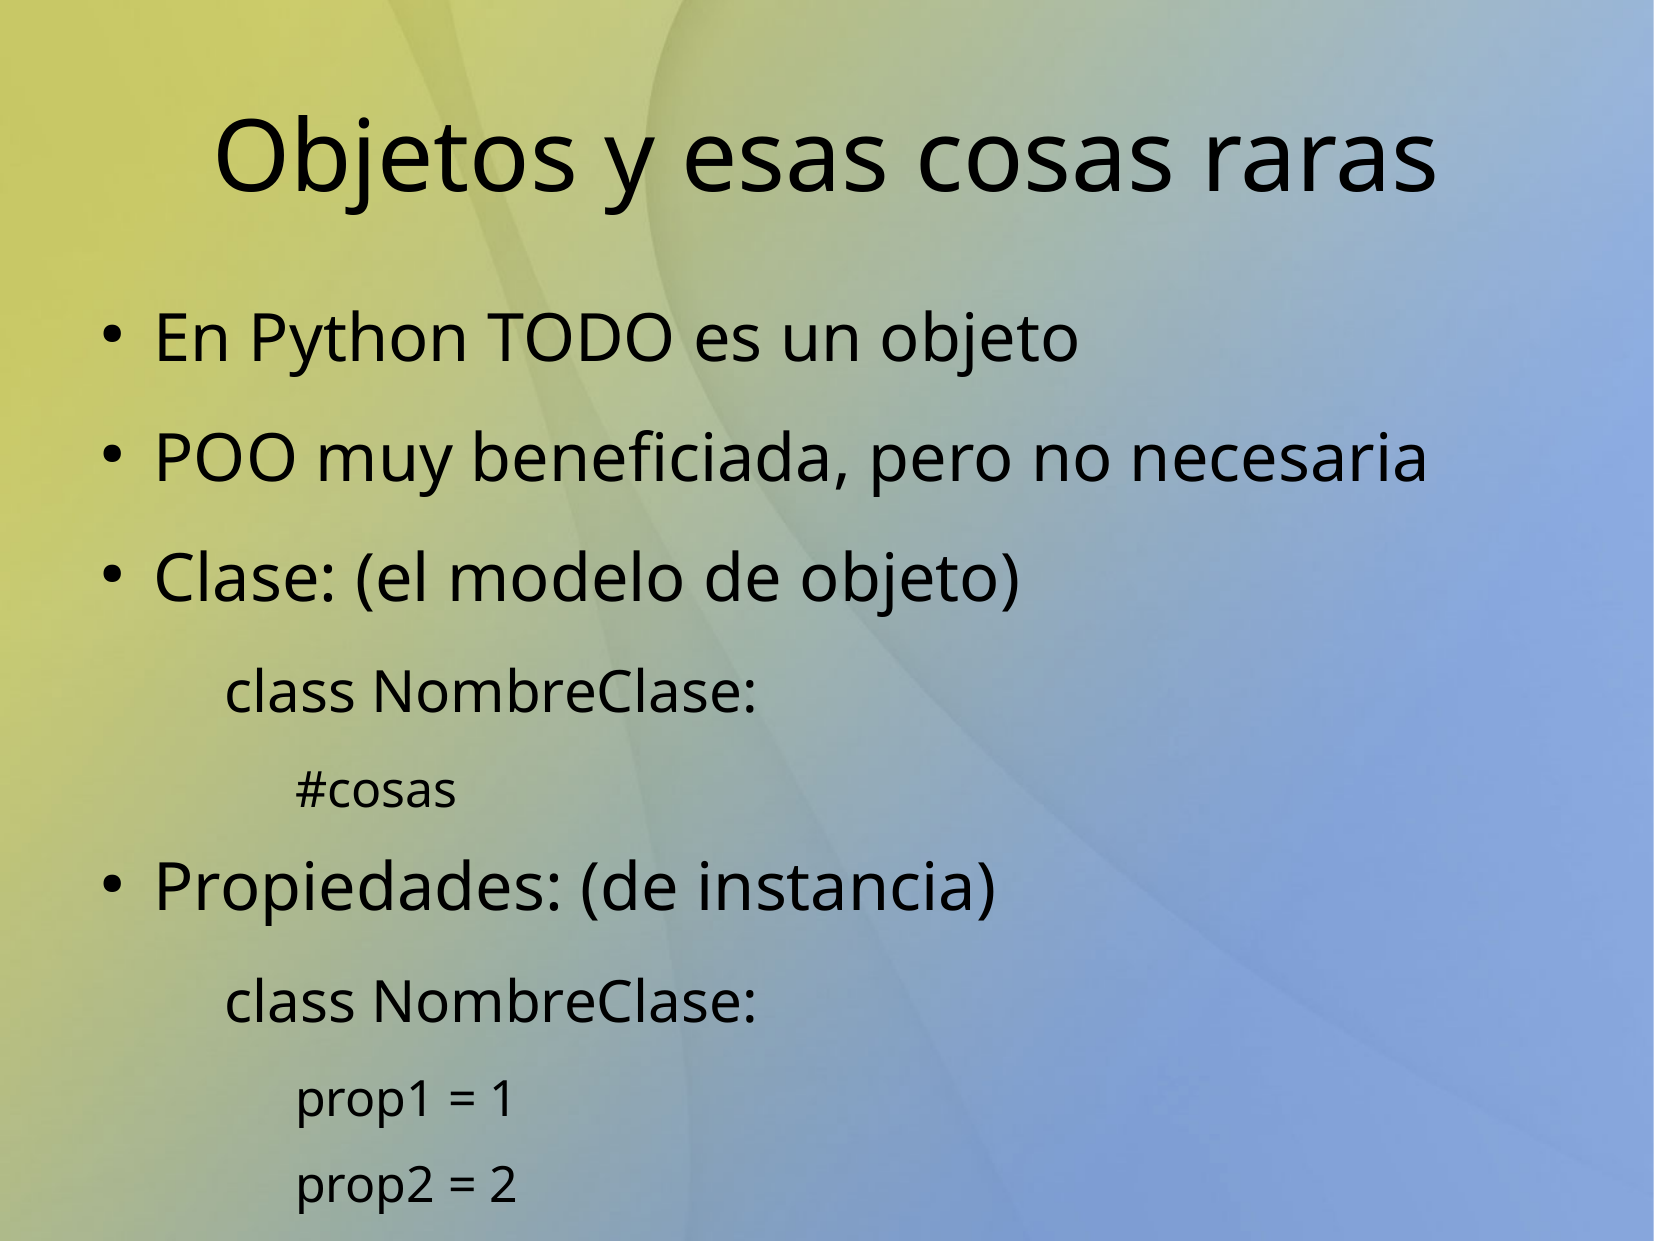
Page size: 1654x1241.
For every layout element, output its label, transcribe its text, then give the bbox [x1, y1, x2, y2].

picture [0, 0, 1654, 1241]
title Objetos y esas cosas raras [82, 49, 1571, 257]
list En Python TODO es un objeto POO muy beneficiada, pero no necesaria Clase: (el modelo de objeto) class NombreClase: #cosas Propiedades: (de instancia) class NombreClase: prop1 = 1 prop2 = 2 [82, 290, 1571, 1112]
